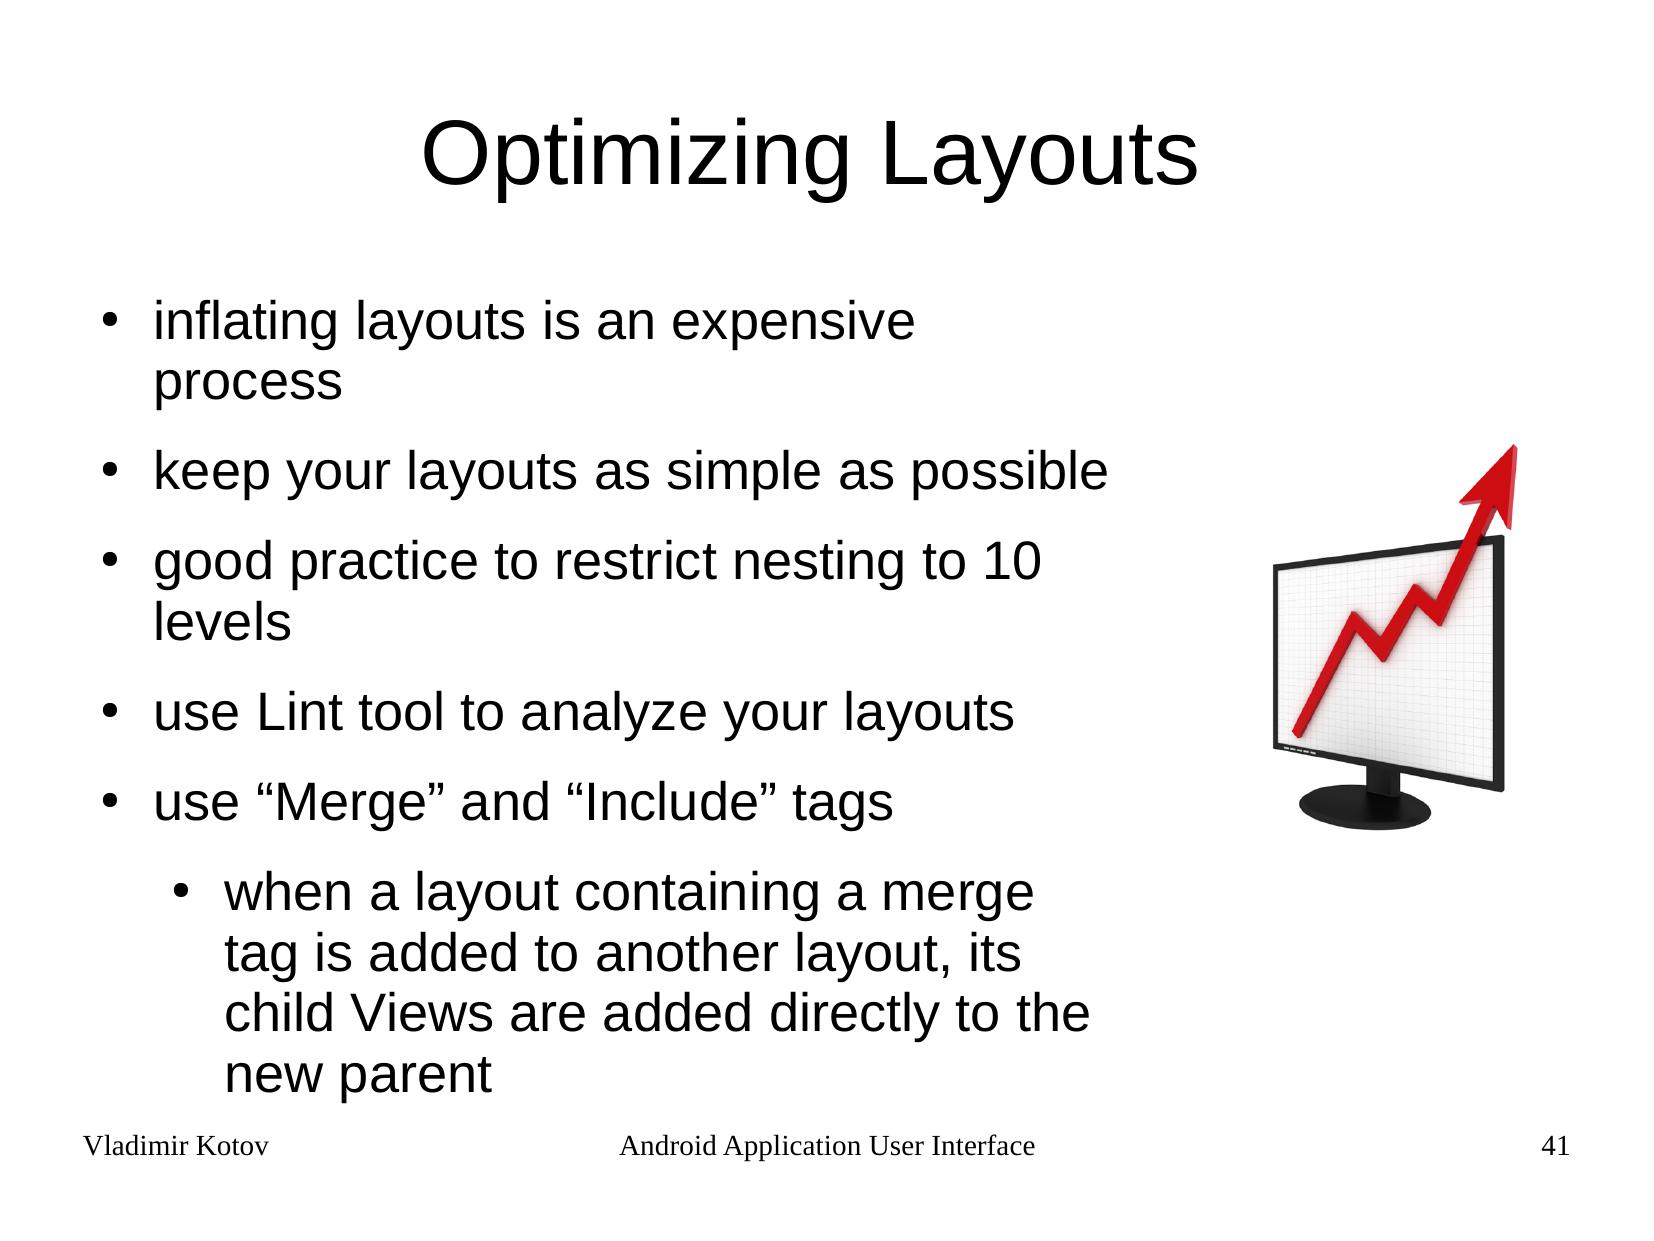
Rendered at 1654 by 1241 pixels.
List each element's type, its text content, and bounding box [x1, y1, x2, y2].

picture [1202, 442, 1586, 837]
list inflating layouts is an expensive process keep your layouts as simple as possible good practice to restrict nesting to 10 levels use Lint tool to analyze your layouts use “Merge” and “Include” tags when a layout containing a merge tag is added to another layout, its child Views are added directly to the new parent [82, 290, 1122, 1109]
title Optimizing Layouts [82, 56, 1571, 250]
